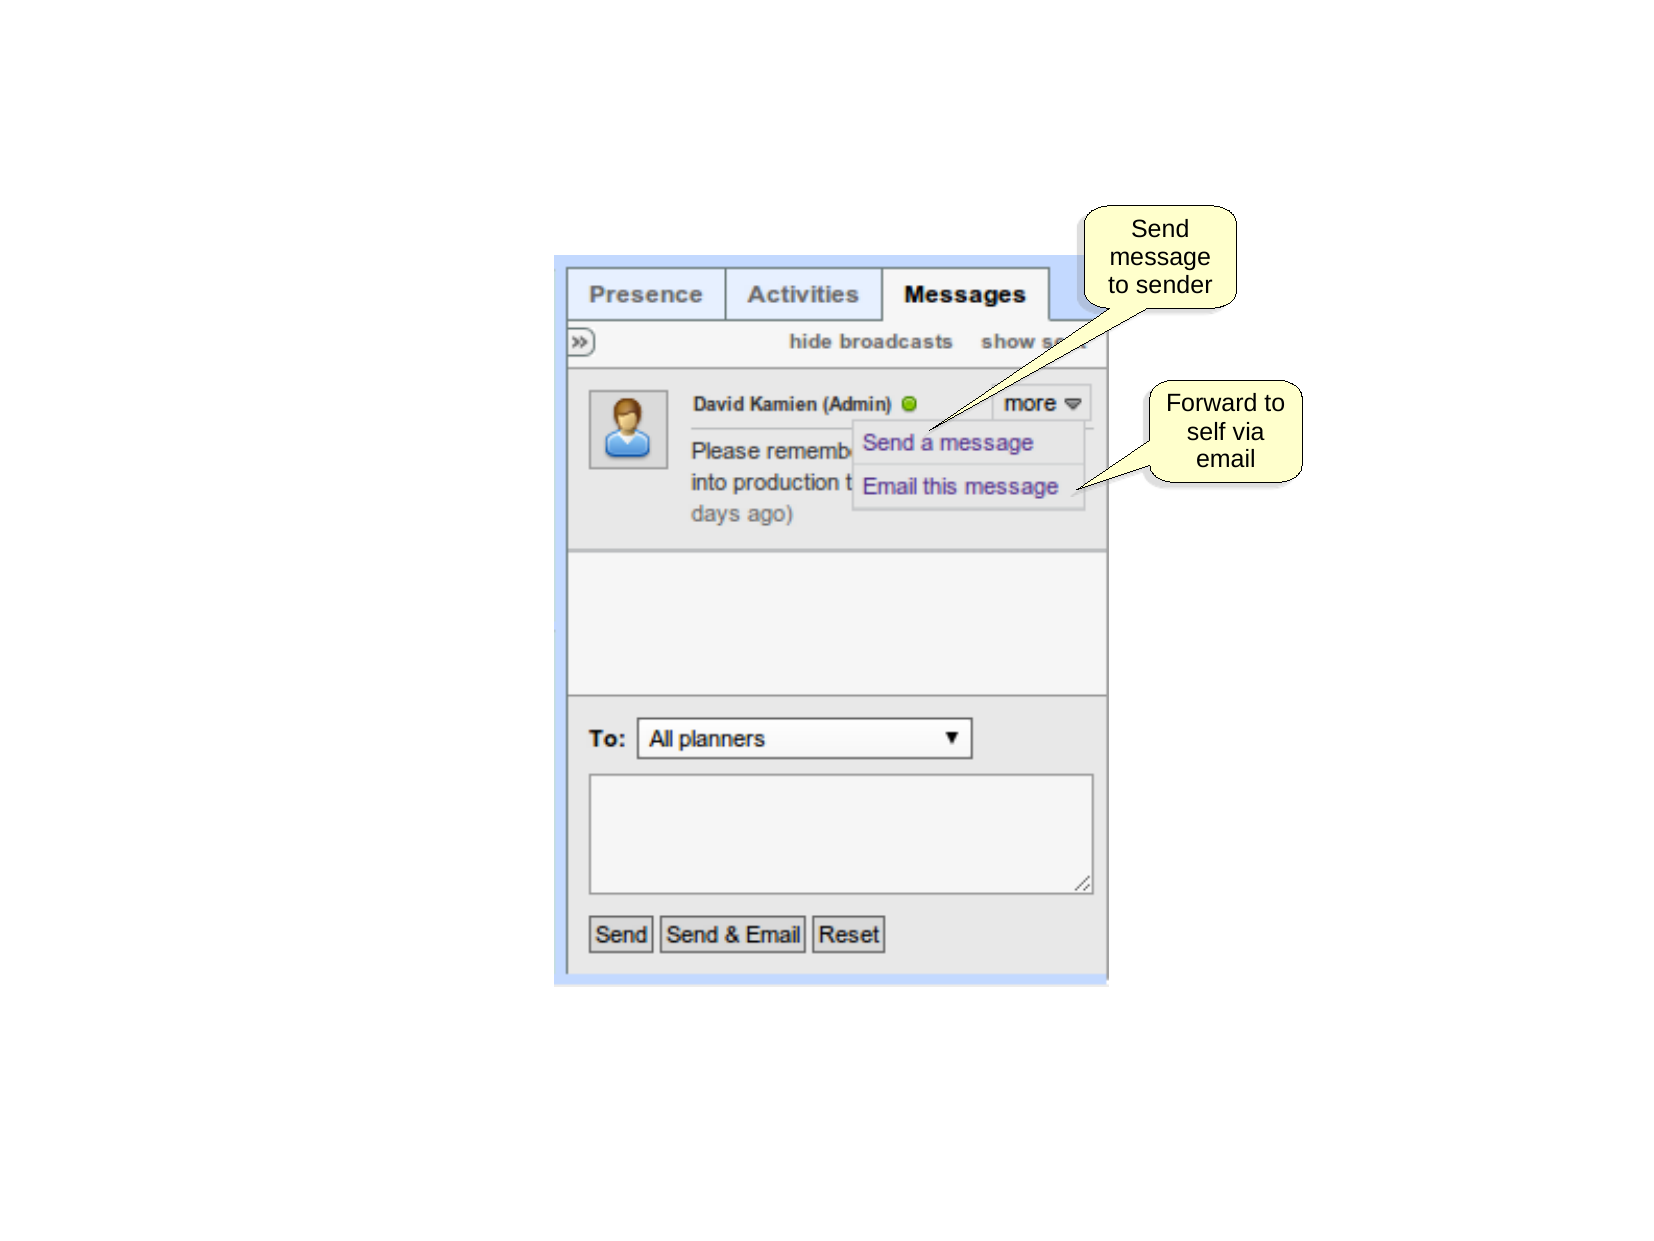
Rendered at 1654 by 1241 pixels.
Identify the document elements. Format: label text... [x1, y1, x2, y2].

picture [554, 255, 1109, 987]
text_box Forward to self via email [1076, 380, 1303, 490]
text_box Send message to sender [929, 205, 1237, 431]
